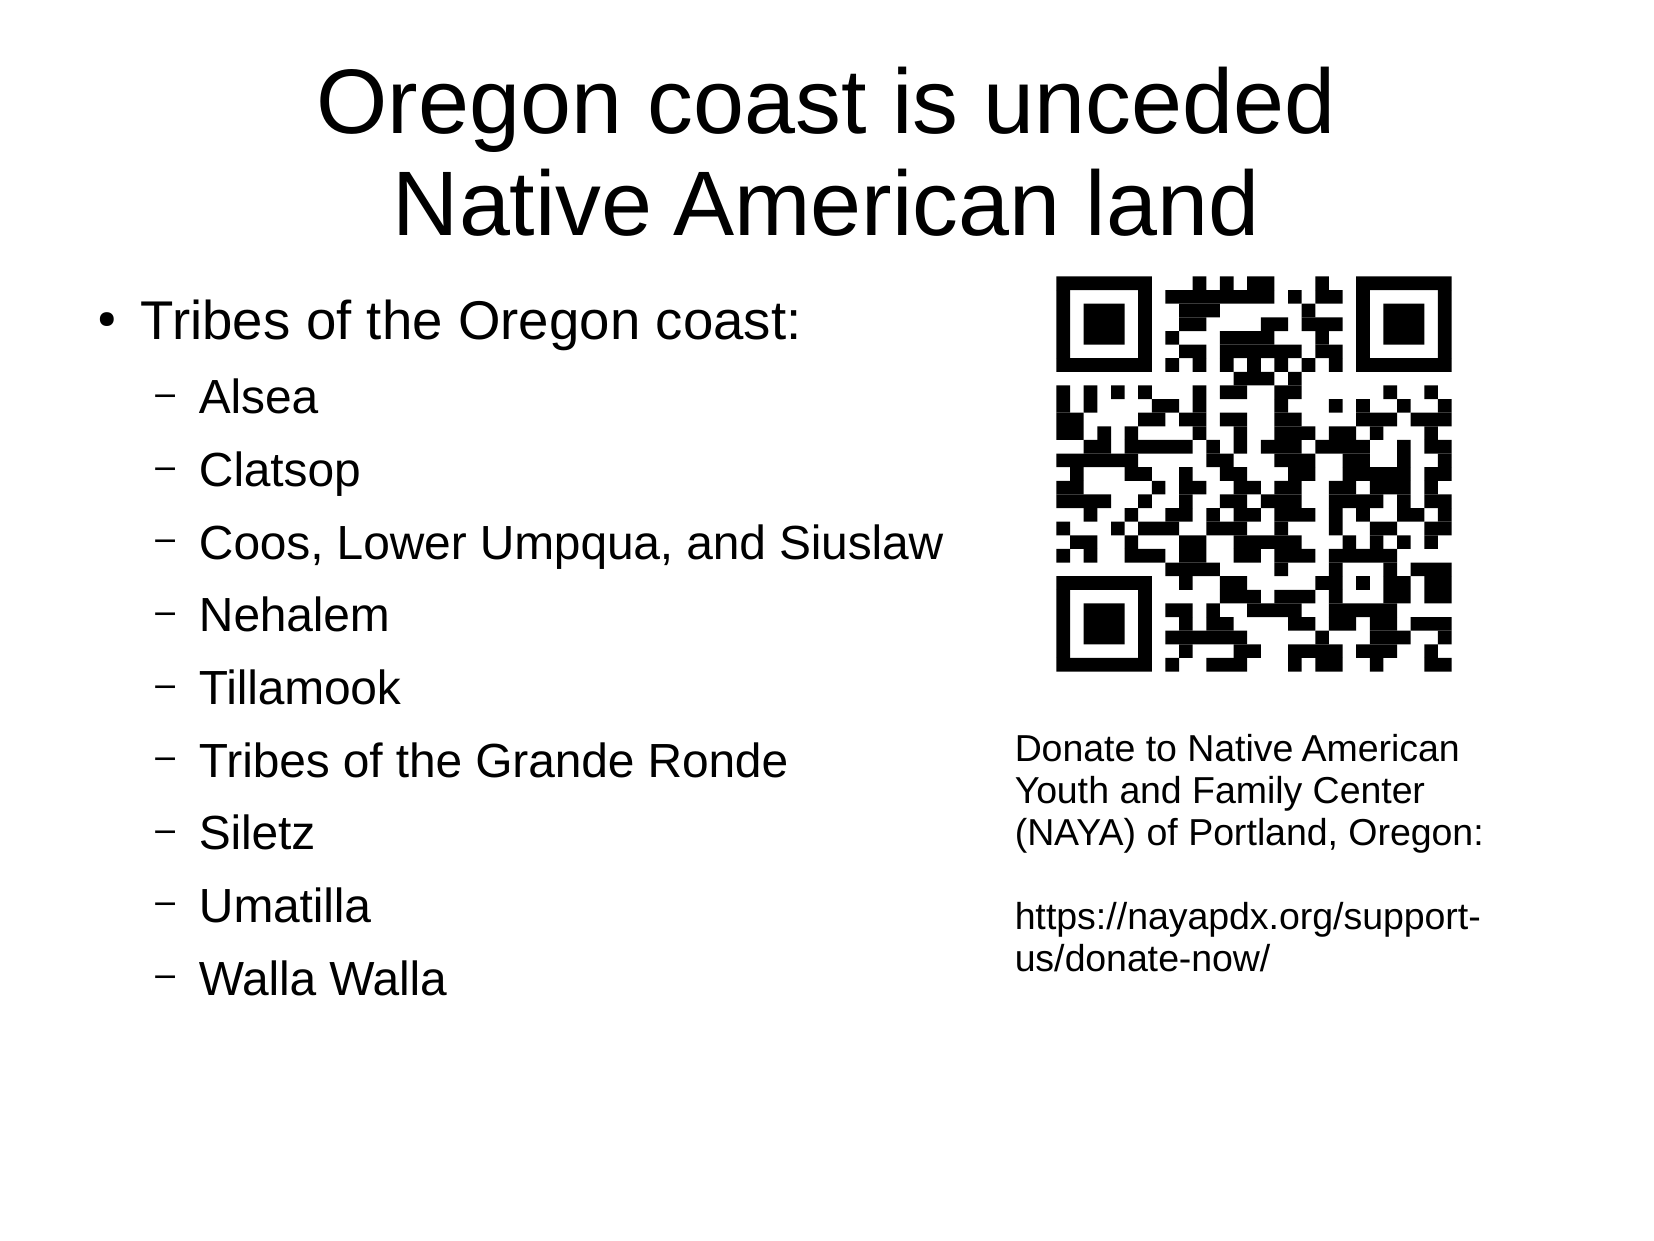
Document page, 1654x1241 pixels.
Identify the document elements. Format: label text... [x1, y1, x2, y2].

picture [1053, 273, 1456, 676]
text_box Donate to Native American Youth and Family Center (NAYA) of Portland, Oregon: https://nayapdx.org/support-us/donate-now/ [1000, 720, 1556, 987]
list Tribes of the Oregon coast: Alsea Clatsop Coos, Lower Umpqua, and Siuslaw Nehalem Tillamook Tribes of the Grande Ronde Siletz Umatilla Walla Walla [82, 290, 1571, 1010]
title Oregon coast is unceded Native American land [82, 49, 1571, 257]
